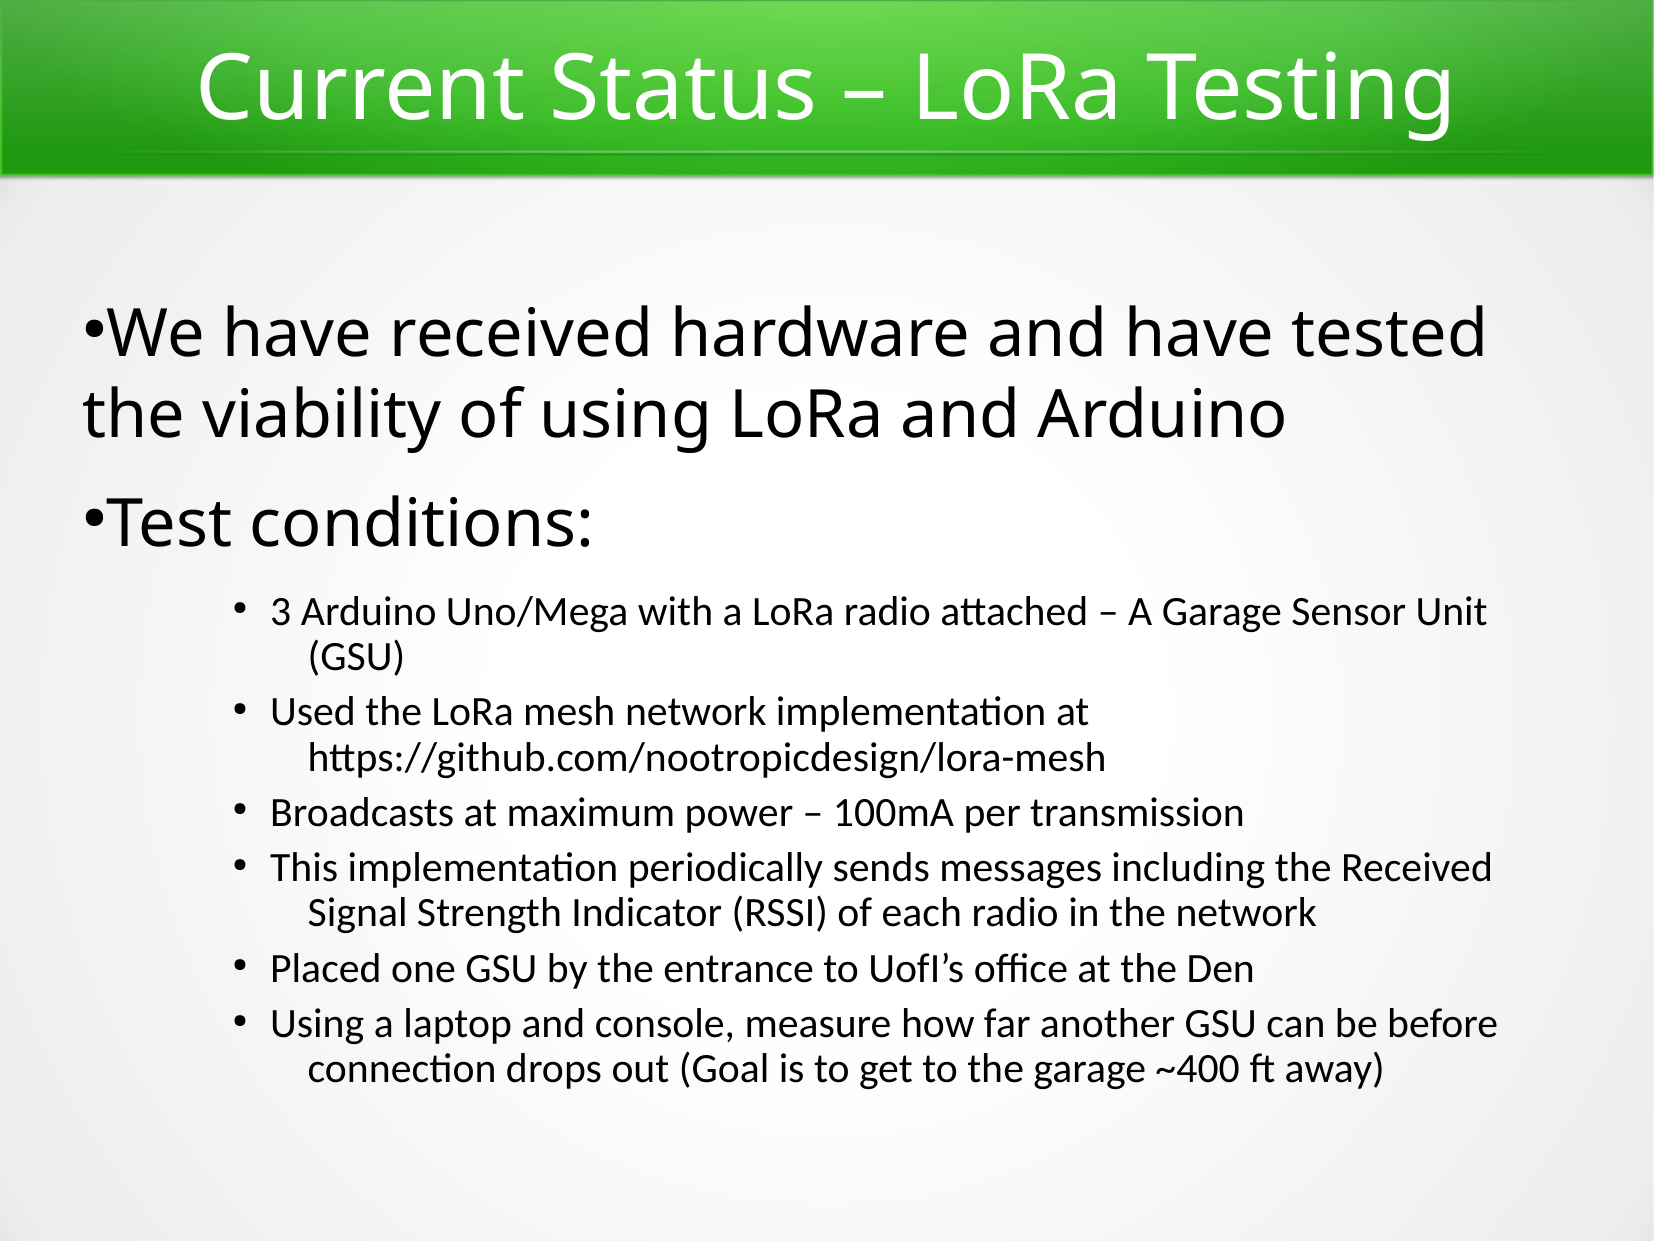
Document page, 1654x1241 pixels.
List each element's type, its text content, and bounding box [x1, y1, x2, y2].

list We have received hardware and have tested the viability of using LoRa and Arduino Test conditions: 3 Arduino Uno/Mega with a LoRa radio attached – A Garage Sensor Unit (GSU) Used the LoRa mesh network implementation at https://github.com/nootropicdesign/lora-mesh Broadcasts at maximum power – 100mA per transmission This implementation periodically sends messages including the Received Signal Strength Indicator (RSSI) of each radio in the network Placed one GSU by the entrance to UofI’s office at the Den Using a laptop and console, measure how far another GSU can be before connection drops out (Goal is to get to the garage ~400 ft away) [82, 290, 1501, 1131]
picture [0, 0, 1654, 1241]
title Current Status – LoRa Testing [82, 27, 1571, 139]
